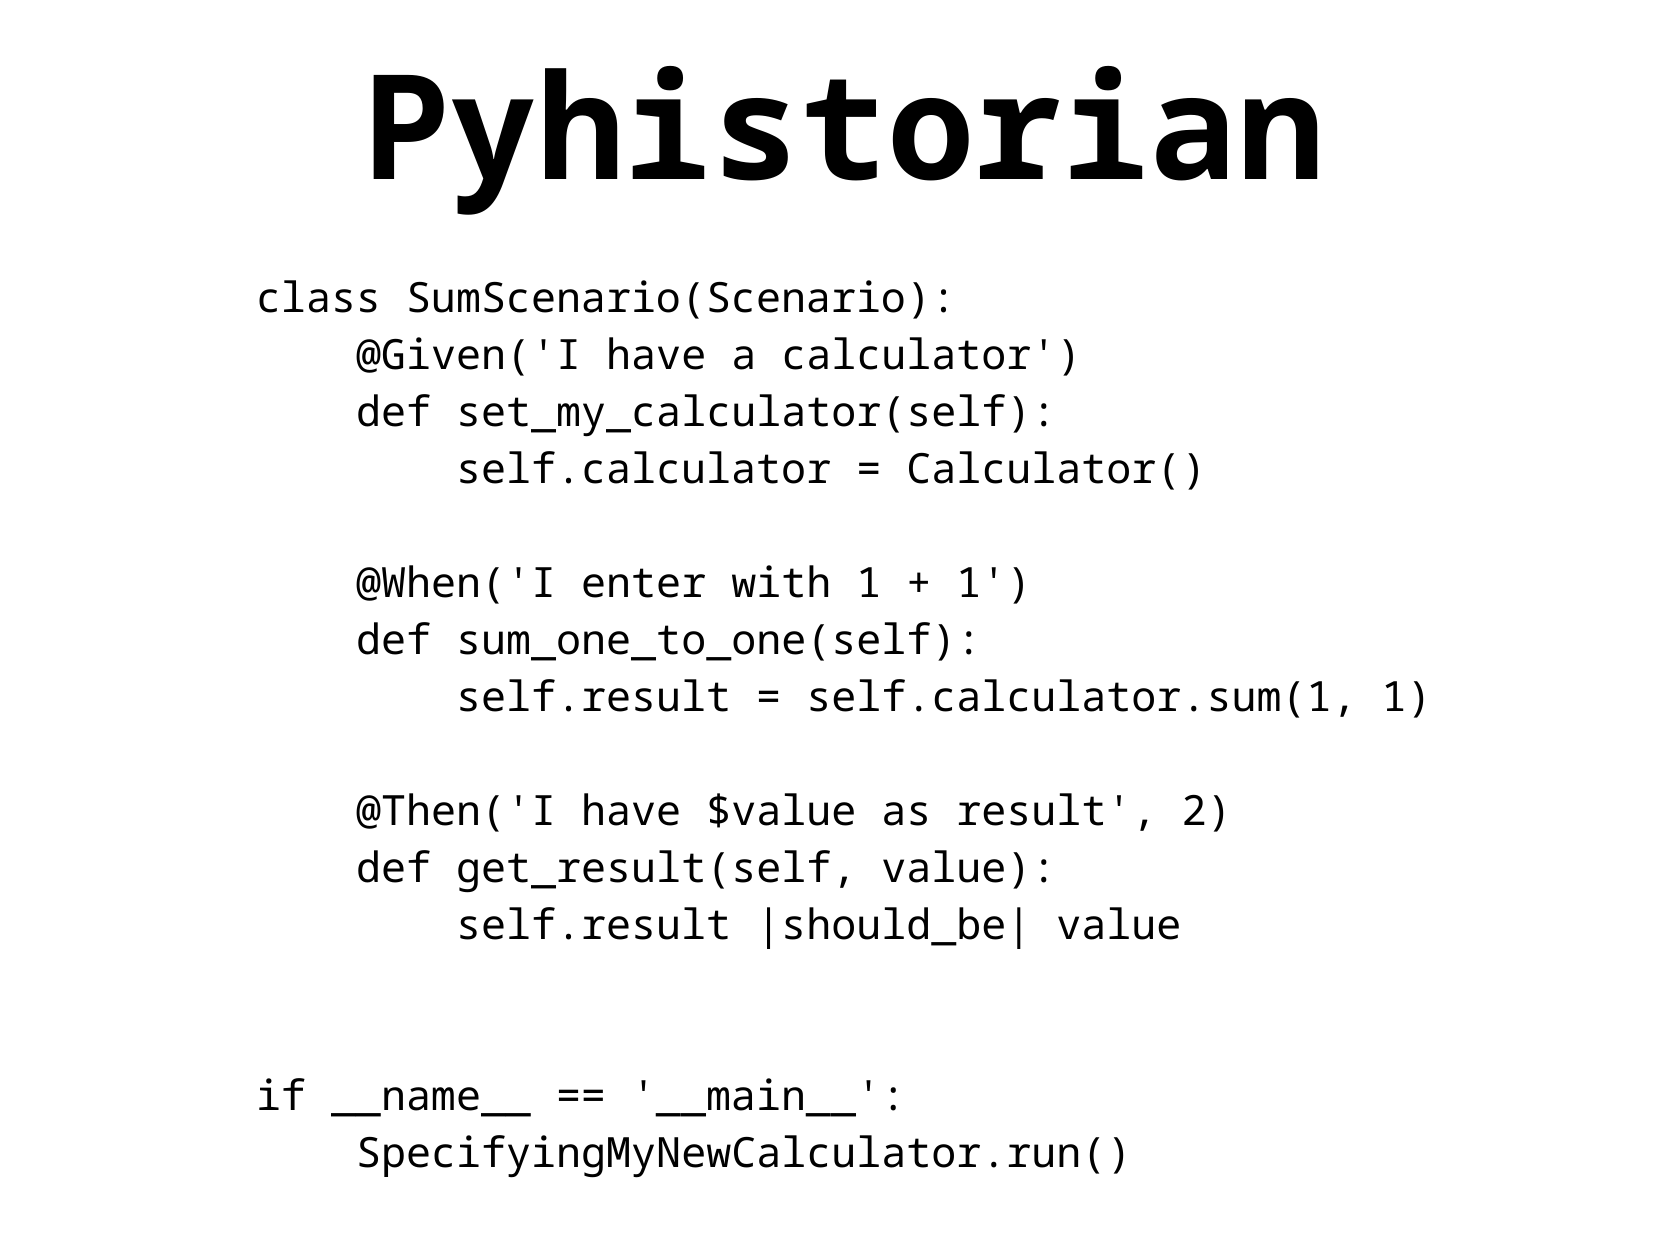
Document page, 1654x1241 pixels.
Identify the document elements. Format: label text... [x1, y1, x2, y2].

text_box class SumScenario(Scenario): @Given('I have a calculator') def set_my_calculator(self): self.calculator = Calculator() @When('I enter with 1 + 1') def sum_one_to_one(self): self.result = self.calculator.sum(1, 1) @Then('I have $value as result', 2) def get_result(self, value): self.result |should_be| value if __name__ == '__main__': SpecifyingMyNewCalculator.run() [241, 260, 1594, 1101]
text_box Pyhistorian [300, 16, 1388, 204]
